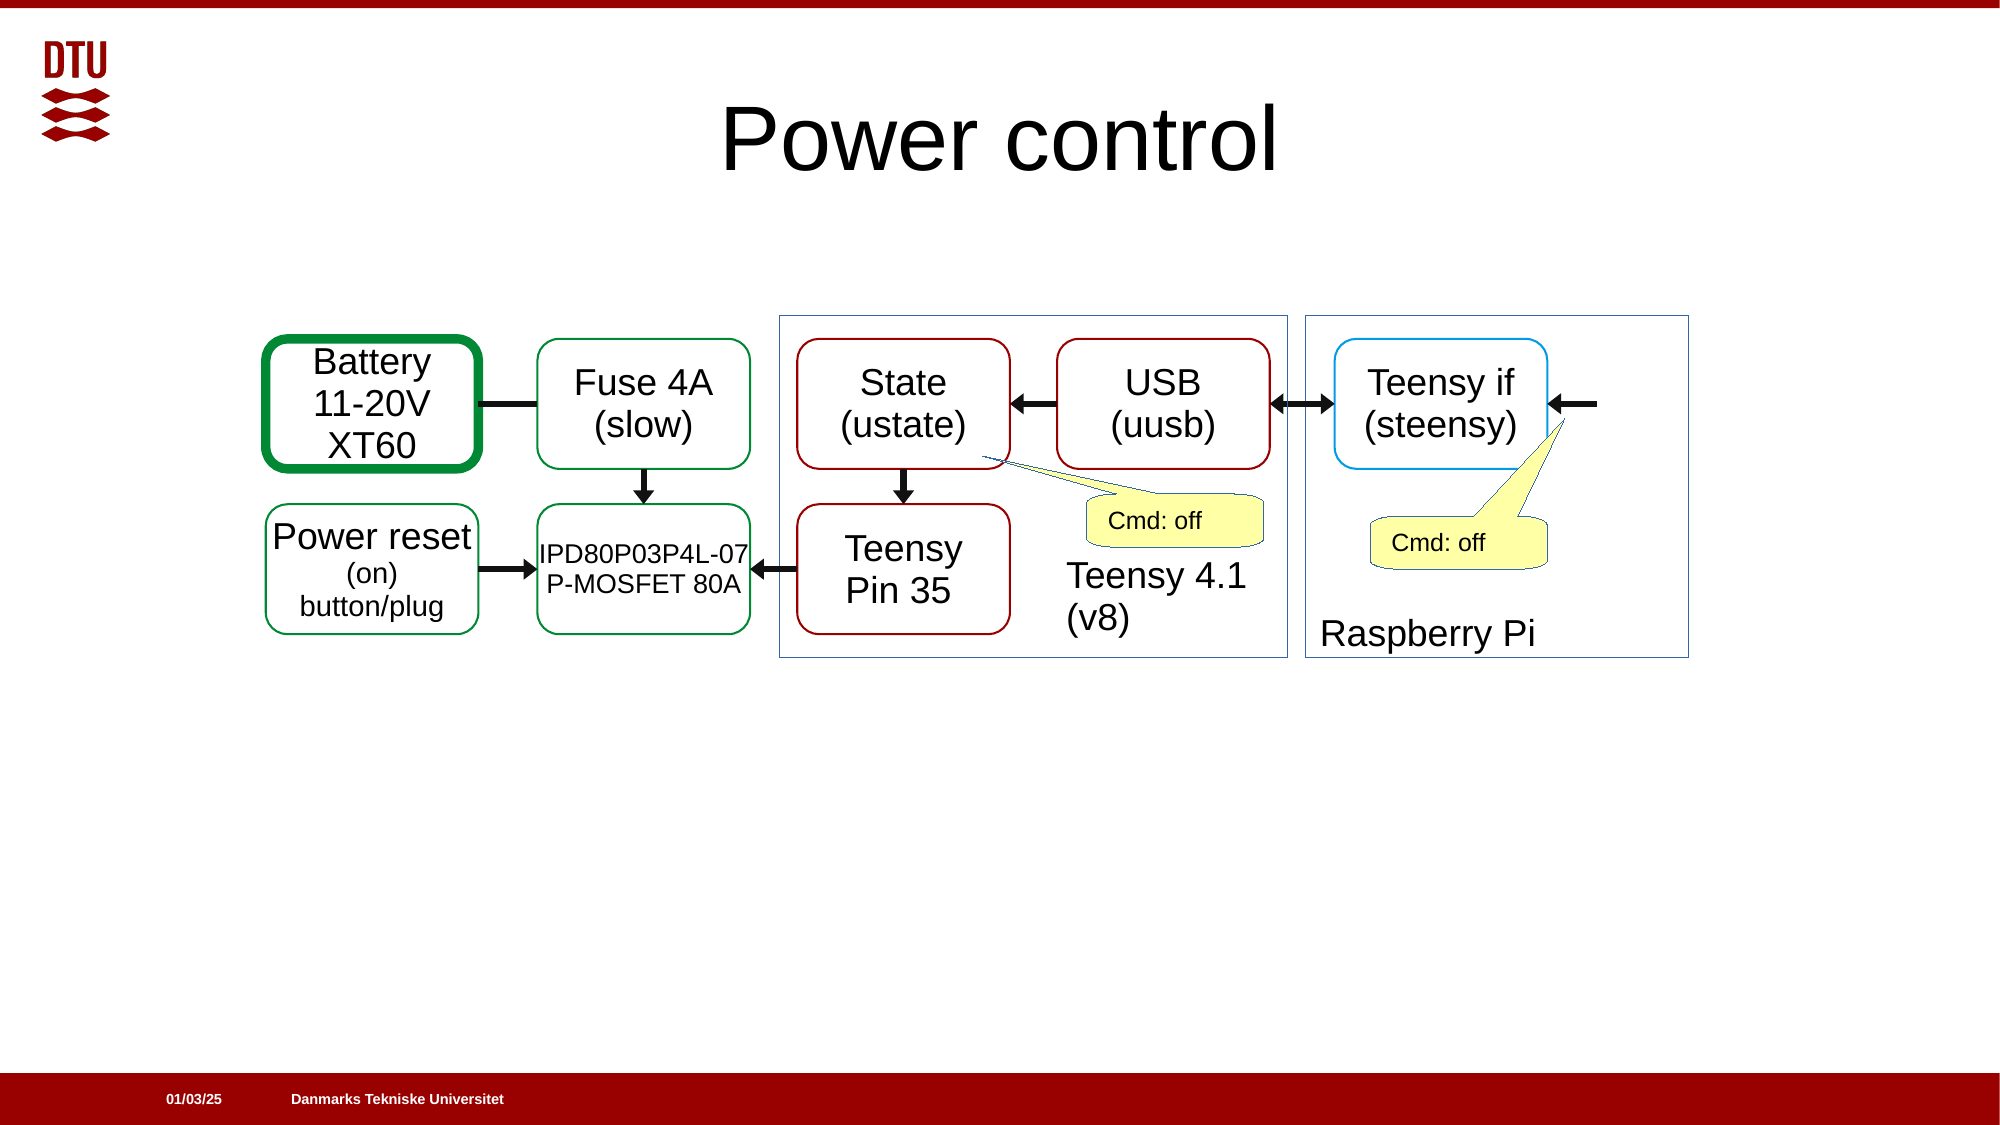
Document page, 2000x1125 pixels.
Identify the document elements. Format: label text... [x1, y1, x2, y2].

text_box Teensy Pin 35 [797, 504, 1010, 635]
text_box Teensy 4.1 (v8) [1051, 547, 1273, 646]
text_box Power reset (on) button/plug [265, 504, 479, 635]
text_box Teensy if (steensy) [1334, 338, 1548, 469]
text_box Fuse 4A (slow) [537, 338, 751, 469]
title Power control [99, 44, 1900, 233]
text_box Cmd: off [982, 456, 1264, 548]
text_box USB (uusb) [1057, 338, 1270, 469]
text_box Battery 11-20V XT60 [265, 338, 479, 469]
text_box Cmd: off [1370, 418, 1565, 570]
text_box State (ustate) [797, 338, 1010, 469]
text_box Raspberry Pi [1305, 604, 1552, 662]
text_box IPD80P03P4L-07 P-MOSFET 80A [537, 504, 751, 635]
